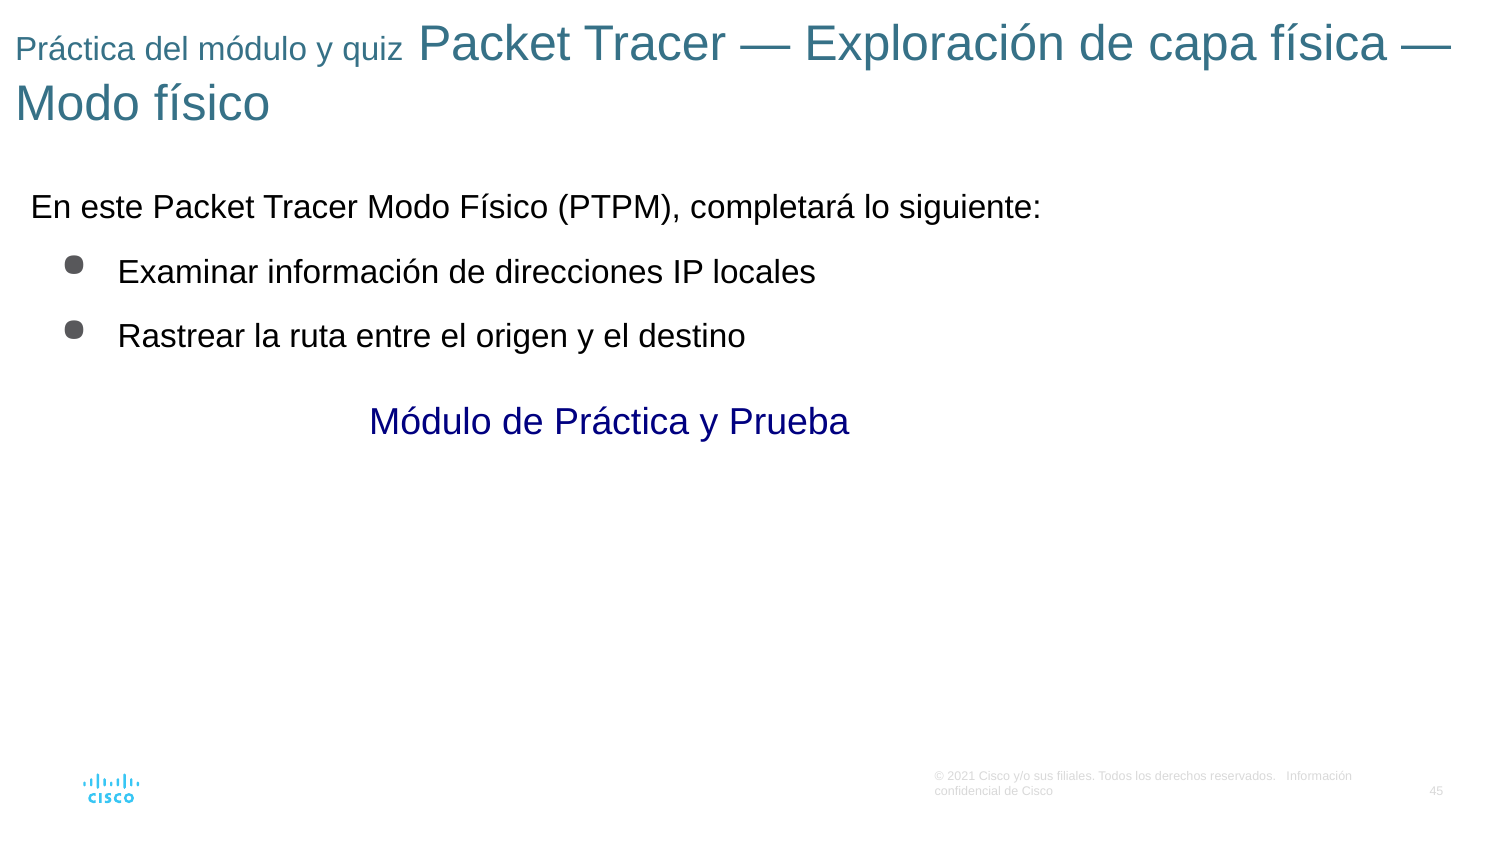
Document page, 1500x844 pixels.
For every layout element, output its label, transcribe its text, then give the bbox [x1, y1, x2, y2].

text_box Módulo de Práctica y Prueba [354, 393, 1041, 464]
title Práctica del módulo y quiz Packet Tracer — Exploración de capa física — Modo físico [0, 19, 1500, 183]
list En este Packet Tracer Modo Físico (PTPM), completará lo siguiente: Examinar información de direcciones IP locales Rastrear la ruta entre el origen y el destino [15, 112, 1500, 544]
